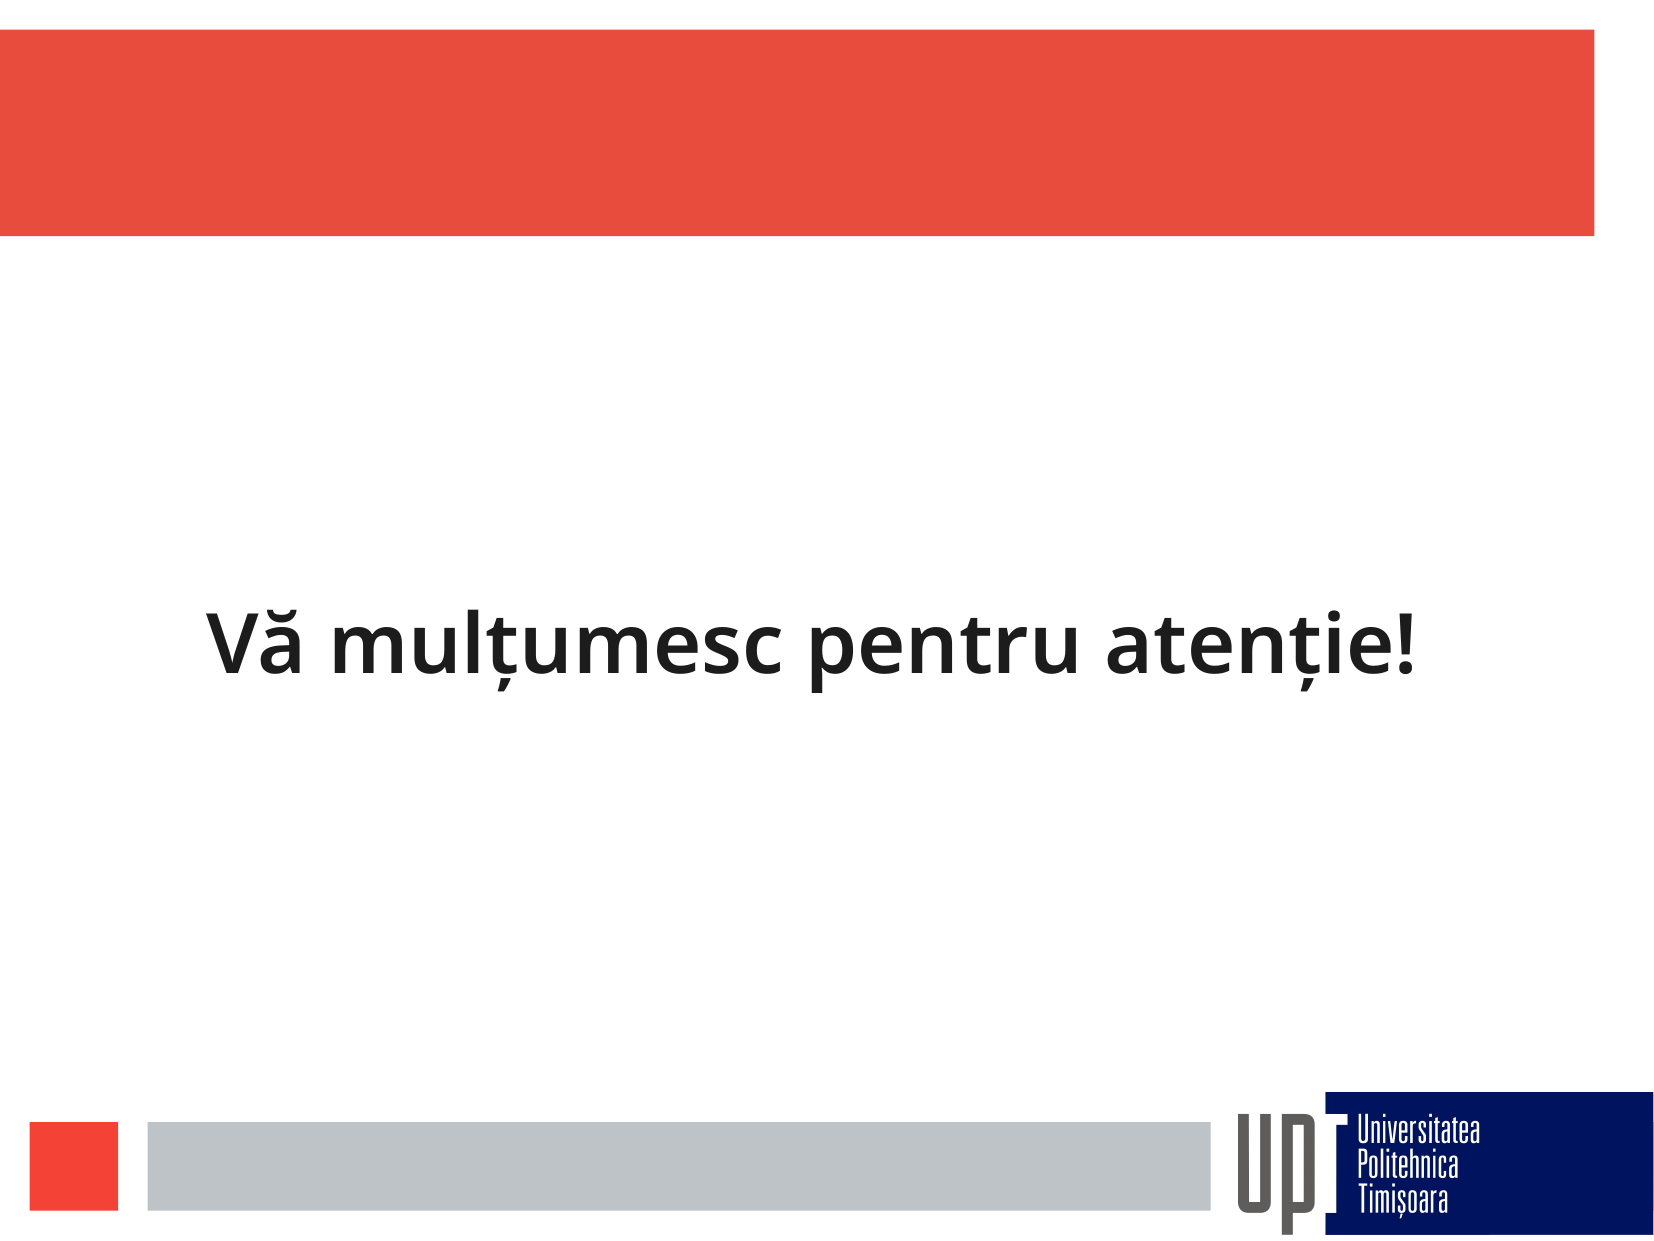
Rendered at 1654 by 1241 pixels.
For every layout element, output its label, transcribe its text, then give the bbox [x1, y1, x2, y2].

list Vă mulțumesc pentru atenție! [60, 585, 1566, 711]
picture [1238, 1092, 1654, 1235]
